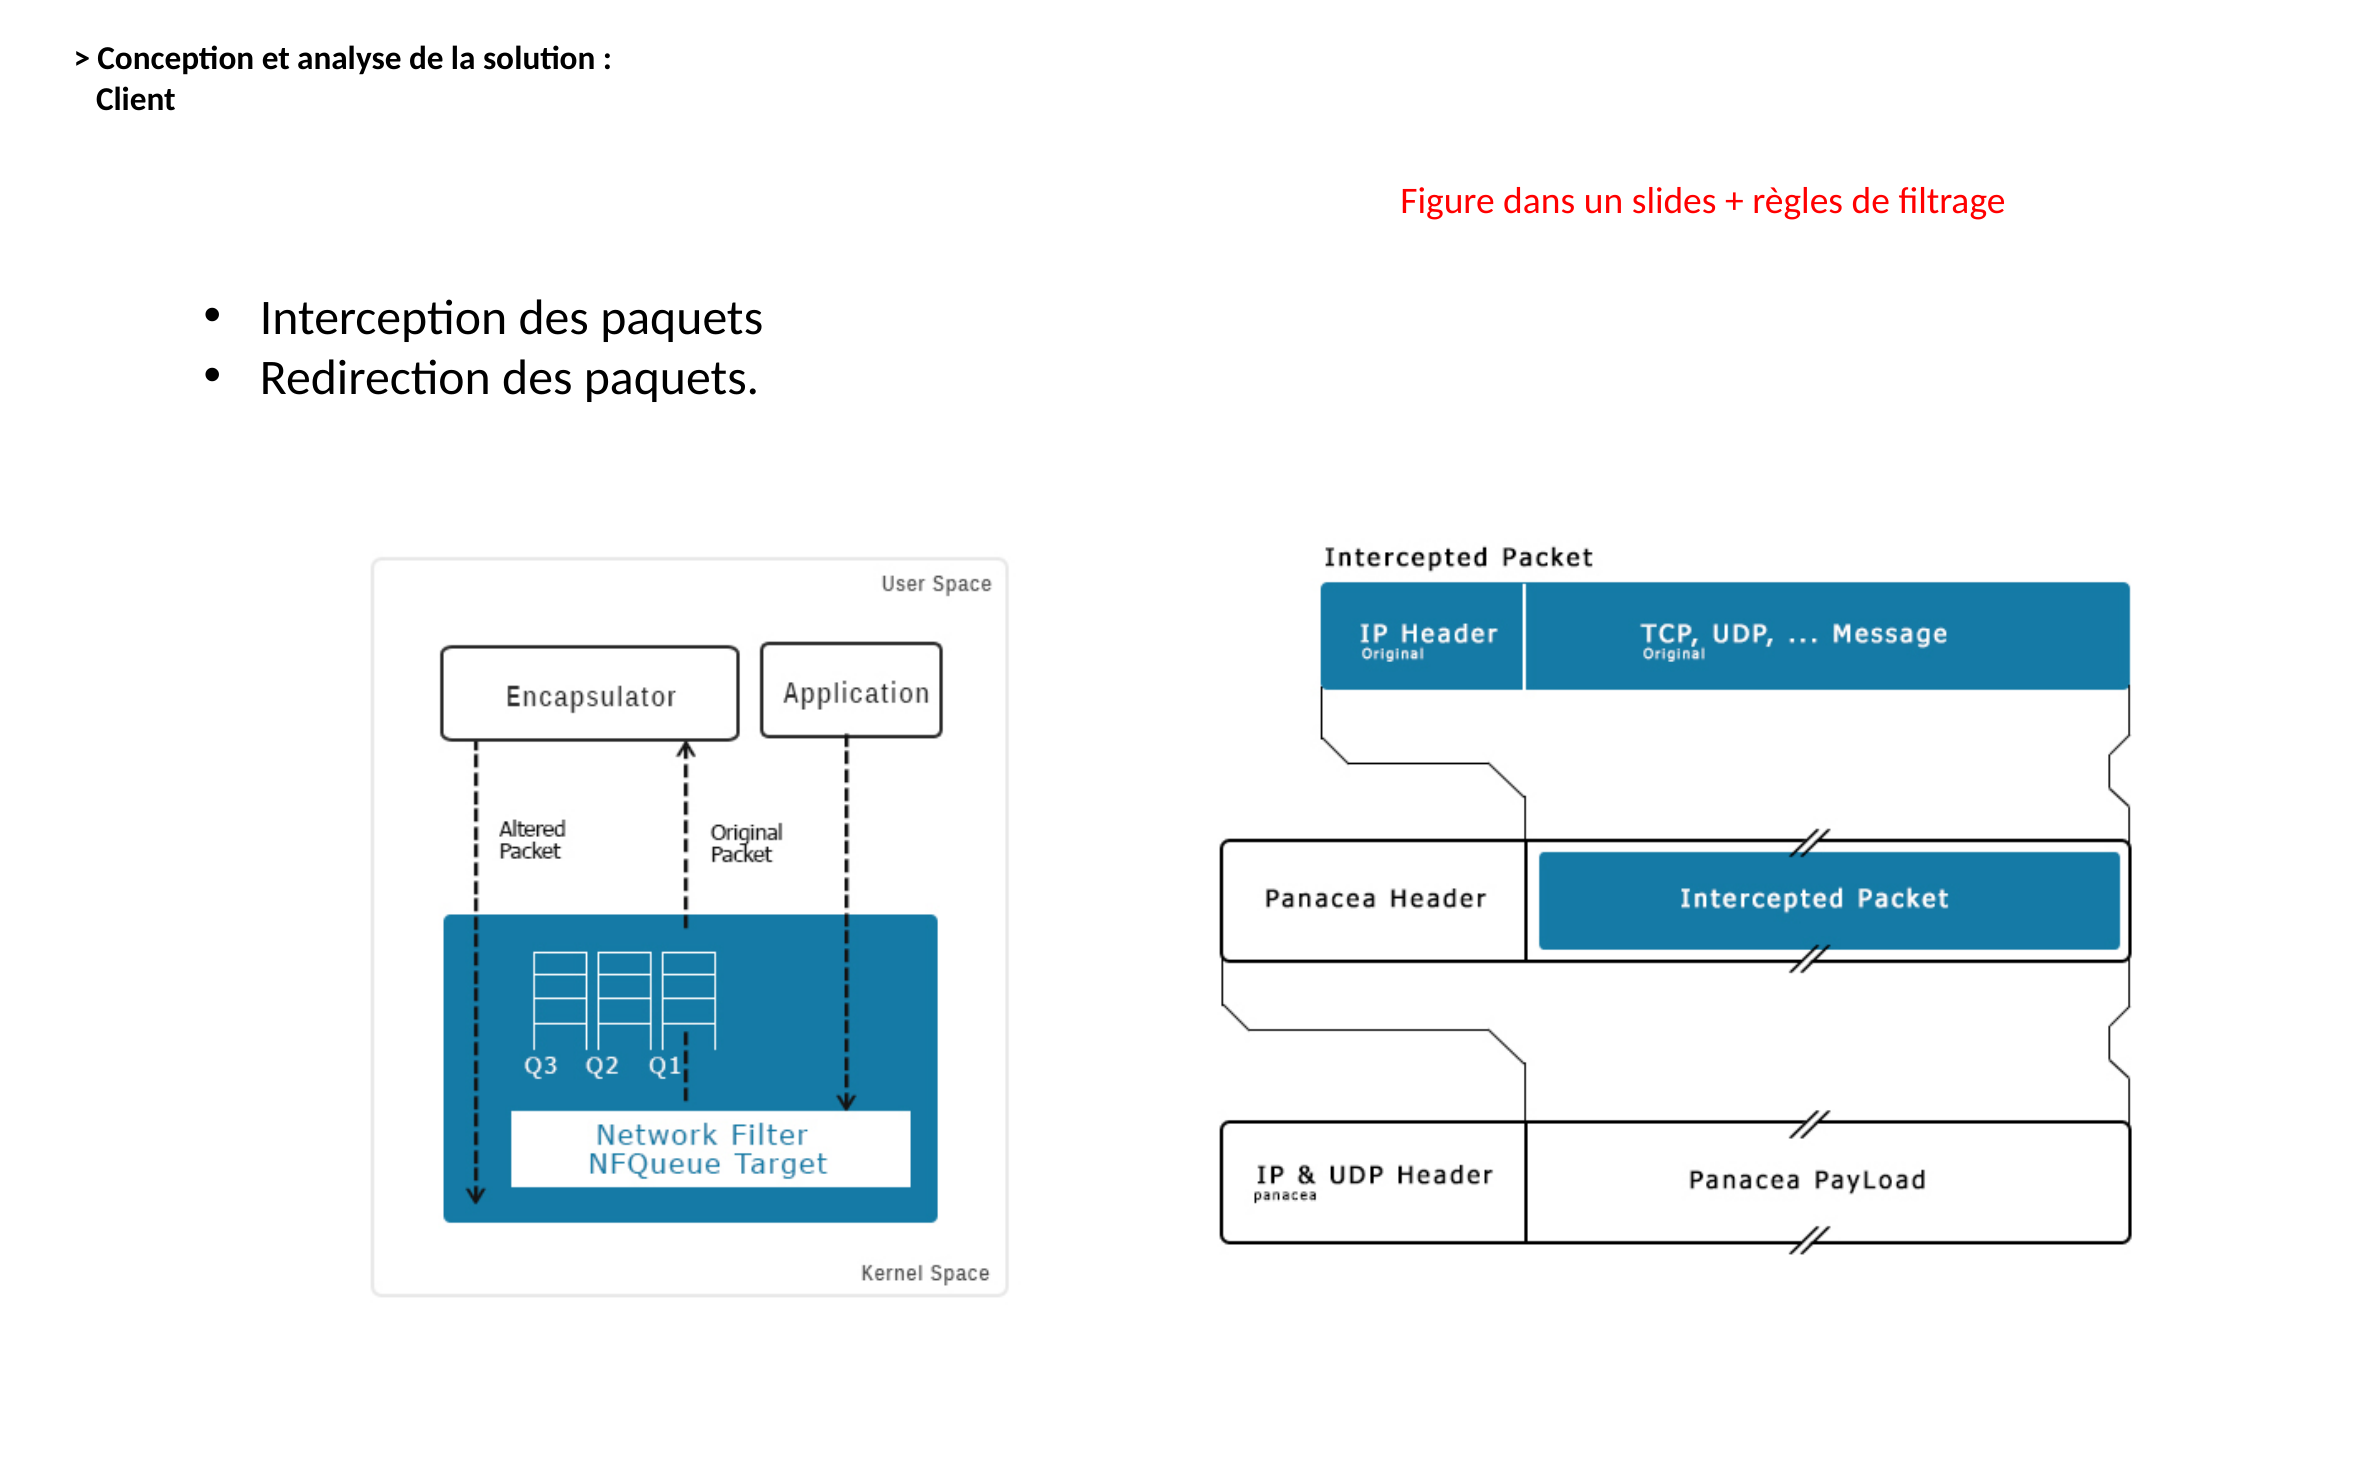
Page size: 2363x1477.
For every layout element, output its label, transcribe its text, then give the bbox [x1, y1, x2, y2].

picture [1192, 513, 2170, 1306]
text_box Figure dans un slides + règles de filtrage [1385, 168, 2022, 229]
picture [317, 510, 1092, 1362]
text_box Interception des paquets Redirection des paquets. [188, 277, 2268, 412]
text_box > Conception et analyse de la solution : Client [58, 29, 1099, 125]
